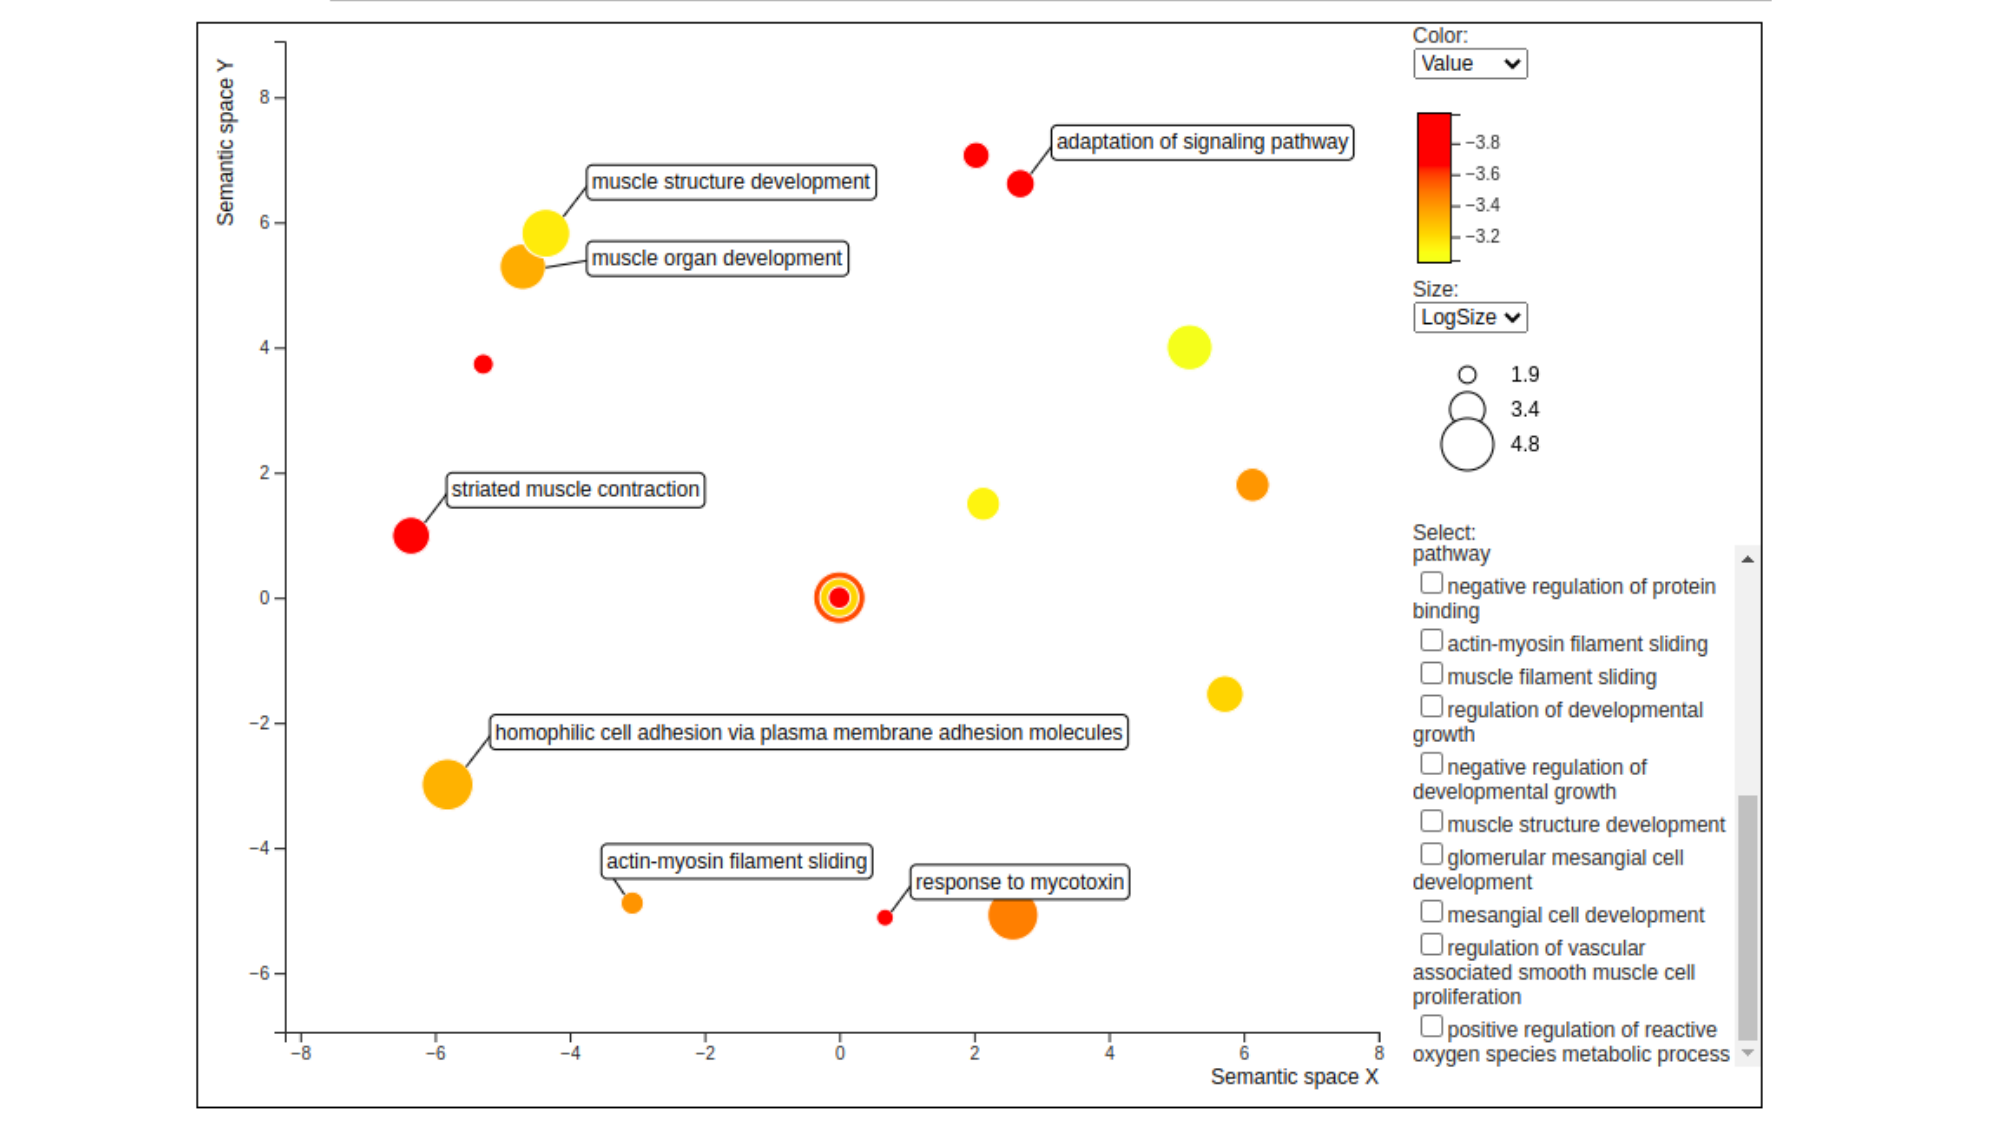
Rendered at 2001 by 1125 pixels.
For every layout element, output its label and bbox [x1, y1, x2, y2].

picture [188, 0, 1772, 1121]
